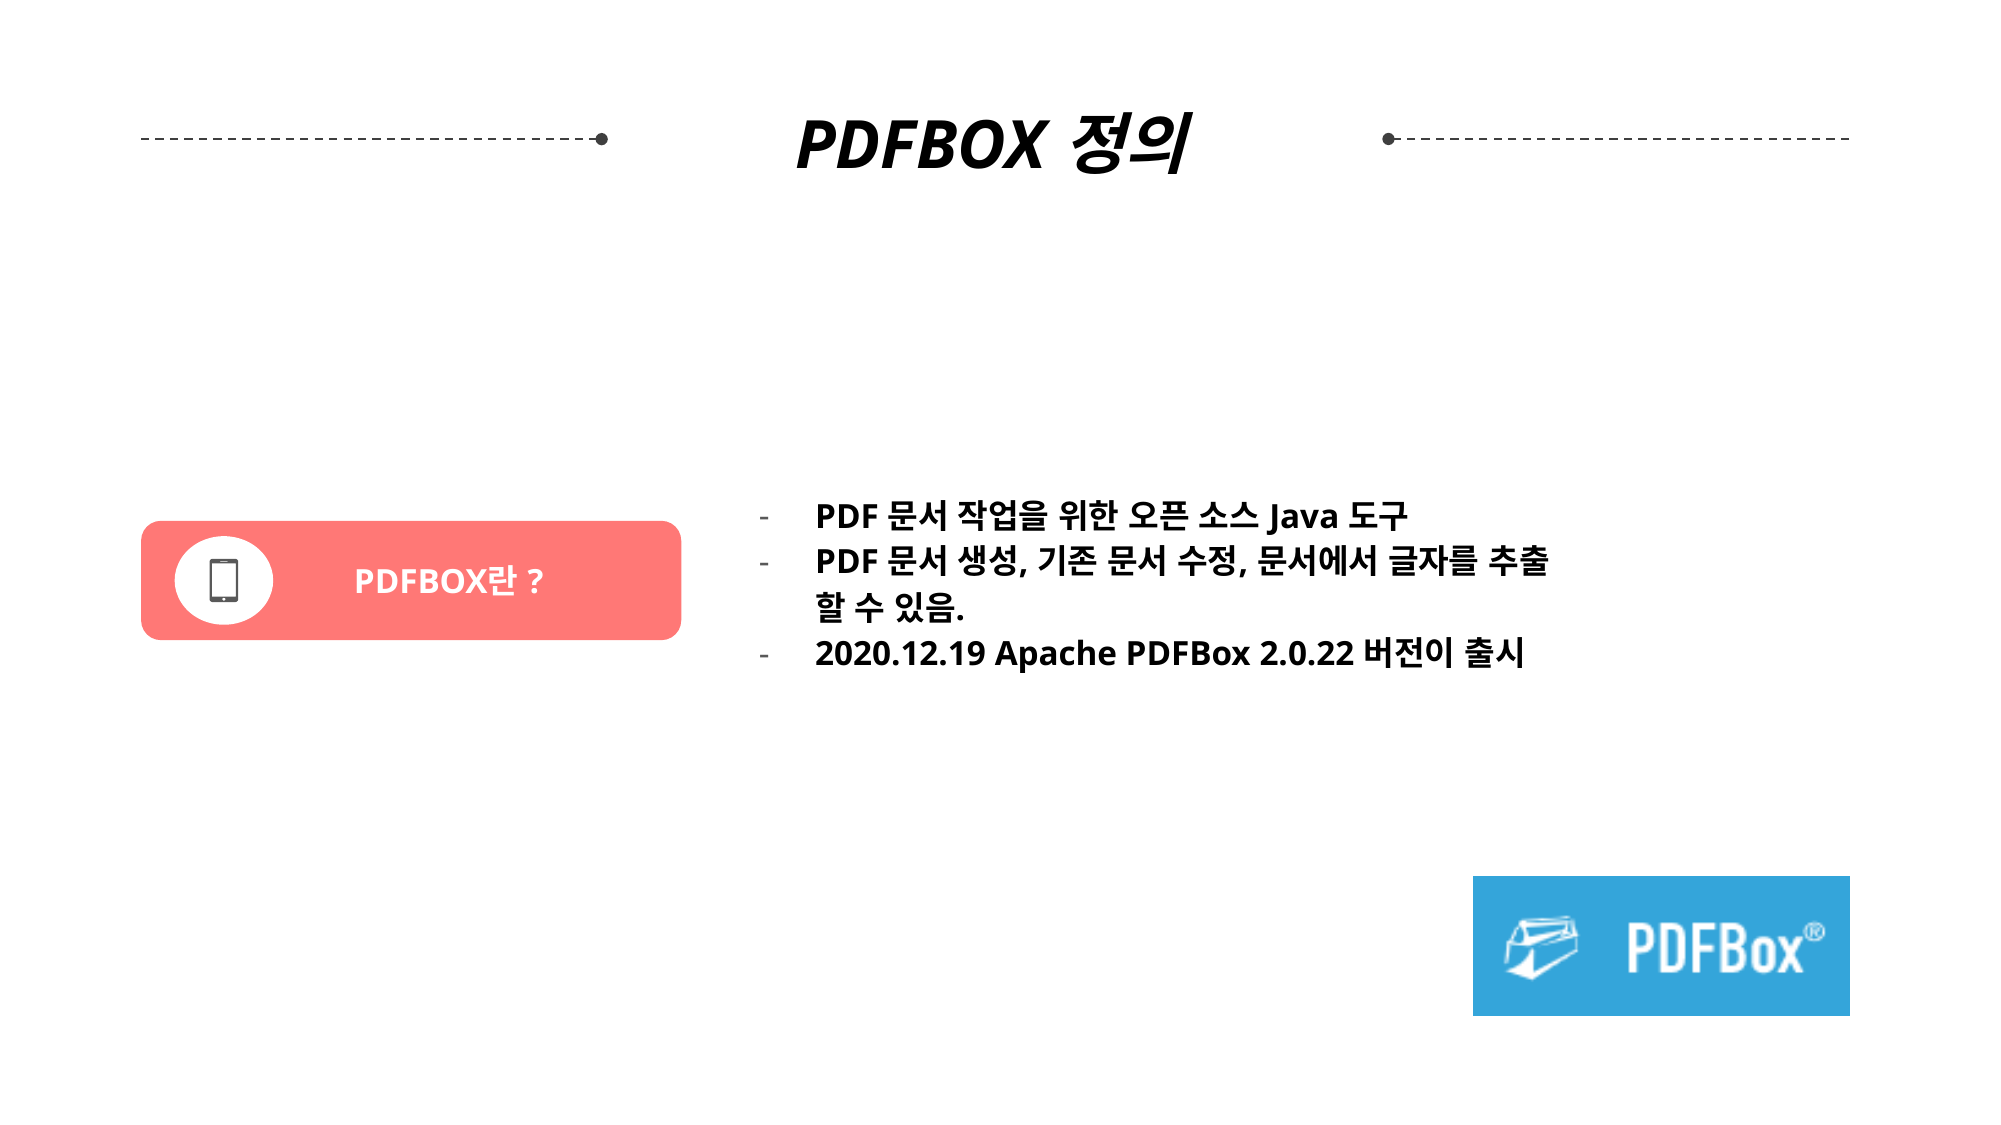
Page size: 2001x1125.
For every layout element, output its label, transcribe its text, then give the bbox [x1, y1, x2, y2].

text_box PDF 문서 작업을 위한 오픈 소스 Java 도구 PDF 문서 생성, 기존 문서 수정, 문서에서 글자를 추출 할 수 있음. 2020.12.19 Apache PDFBox 2.0.22 버전이 출시 [725, 489, 1578, 672]
picture [1473, 876, 1850, 1016]
text_box PDFBOX란 ? [141, 520, 682, 641]
text_box PDFBOX 정의 [613, 54, 1387, 176]
text_box [174, 536, 274, 625]
